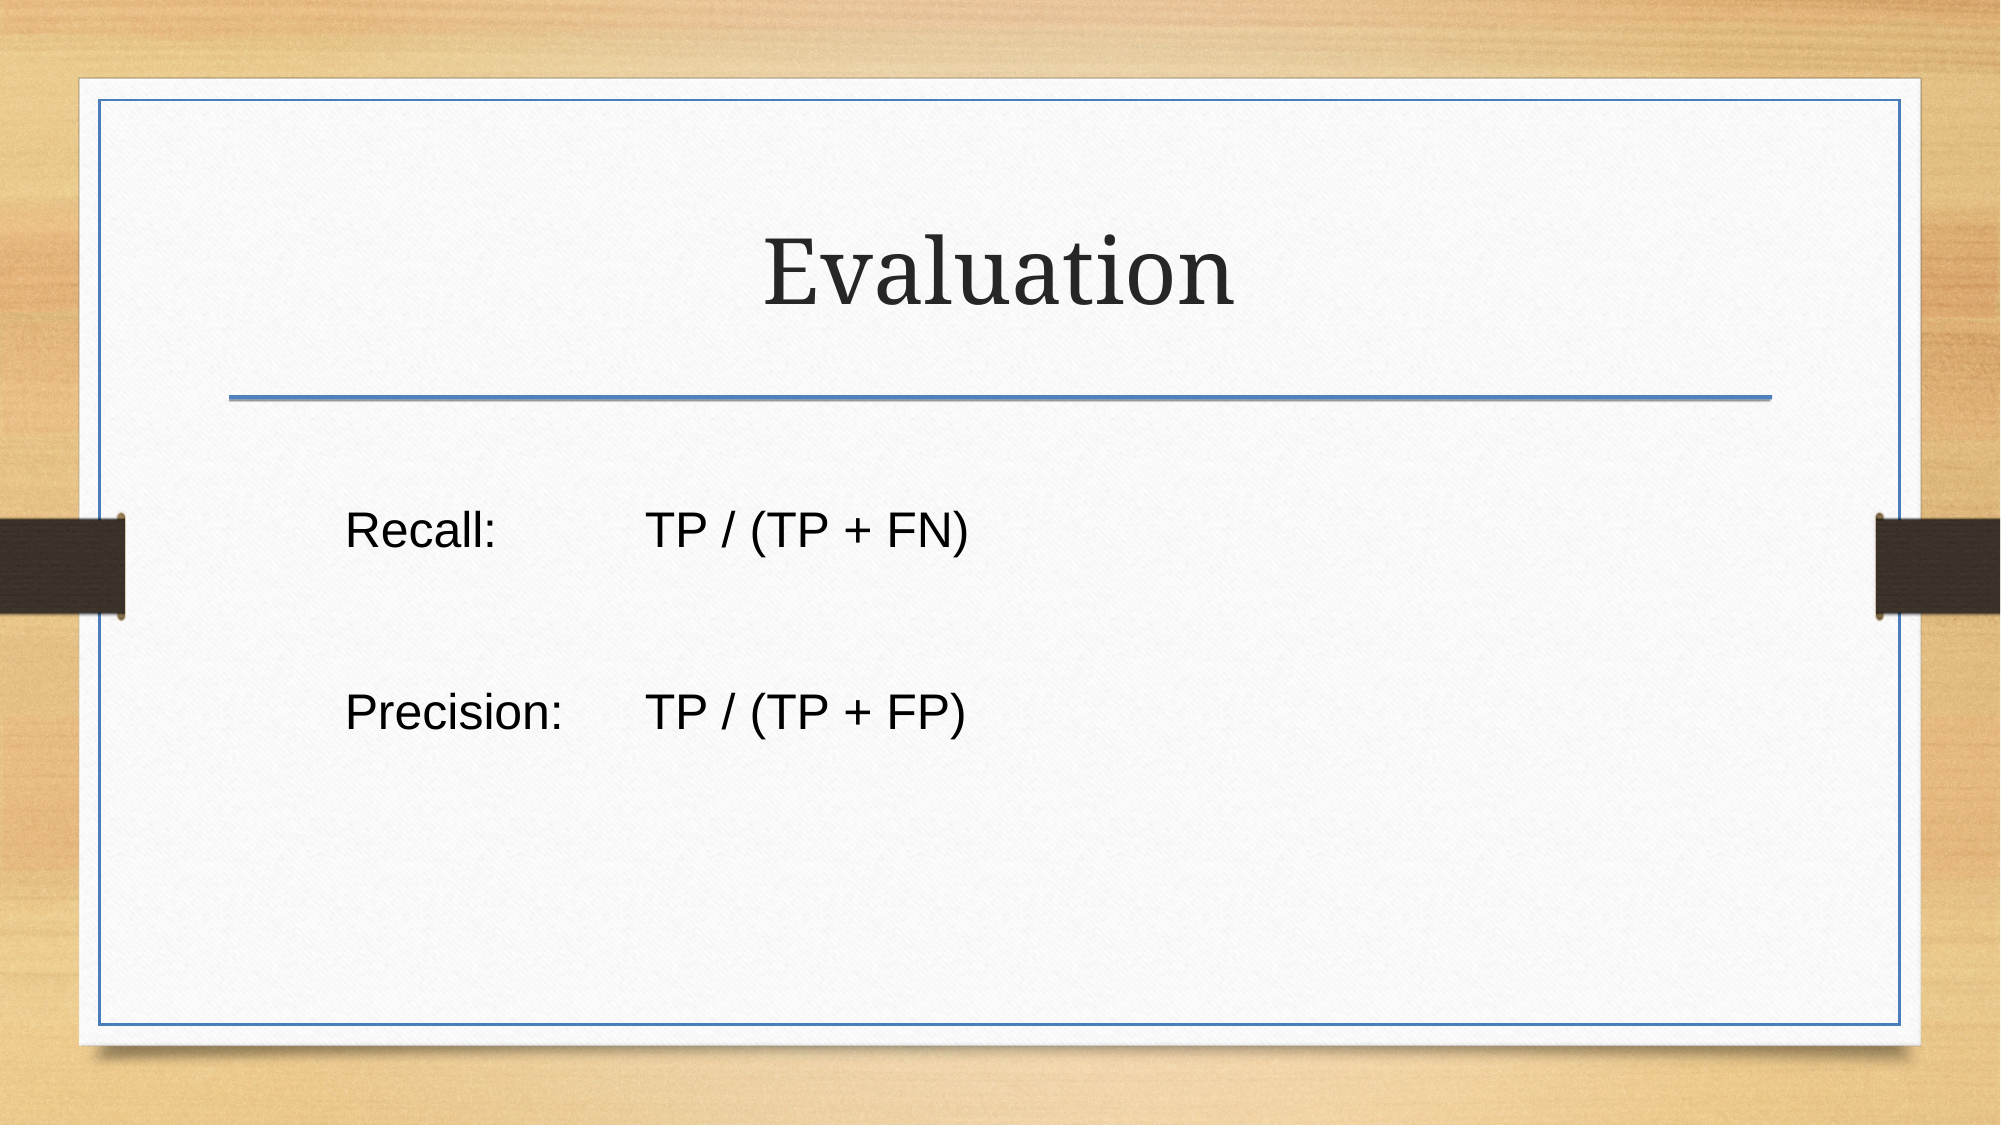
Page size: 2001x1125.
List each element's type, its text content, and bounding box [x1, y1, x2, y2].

text_box Recall: TP / (TP + FN) Precision: TP / (TP + FP) [330, 495, 1606, 874]
picture [0, 0, 2001, 1125]
text_box Evaluation [212, 161, 1788, 375]
